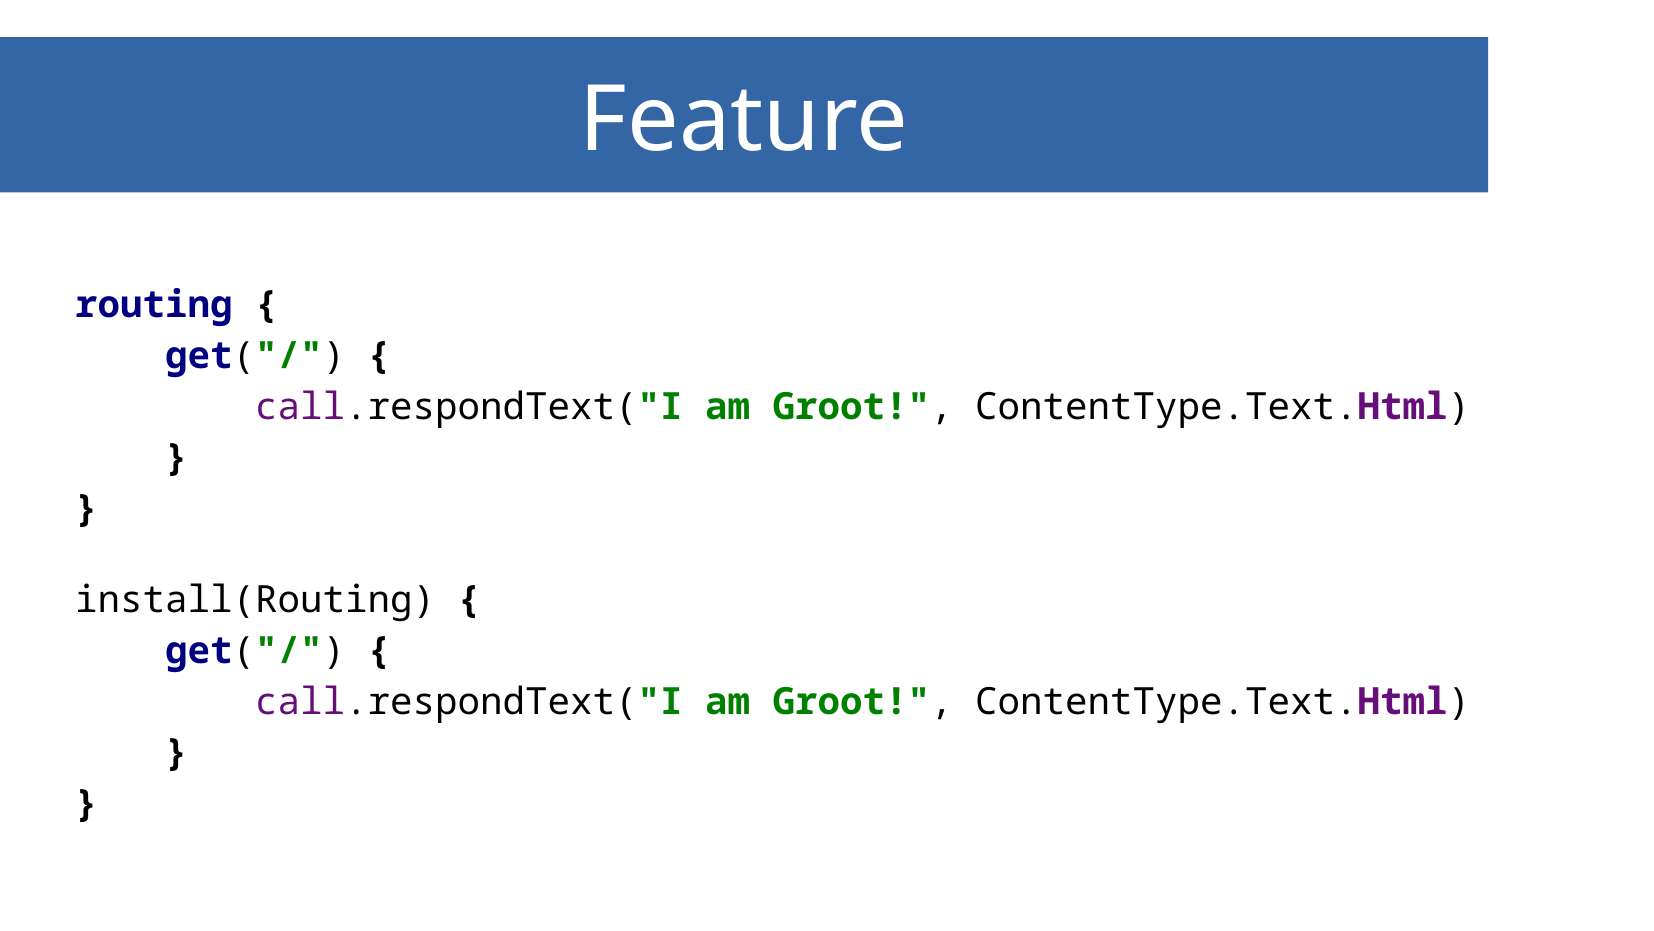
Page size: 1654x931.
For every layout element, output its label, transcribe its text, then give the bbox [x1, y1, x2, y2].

title Feature [0, 37, 1489, 193]
text_box install(Routing) { get("/") { call.respondText("I am Groot!", ContentType.Text.Html) } } [60, 565, 1486, 806]
text_box routing { get("/") { call.respondText("I am Groot!", ContentType.Text.Html) } } [60, 270, 1486, 510]
